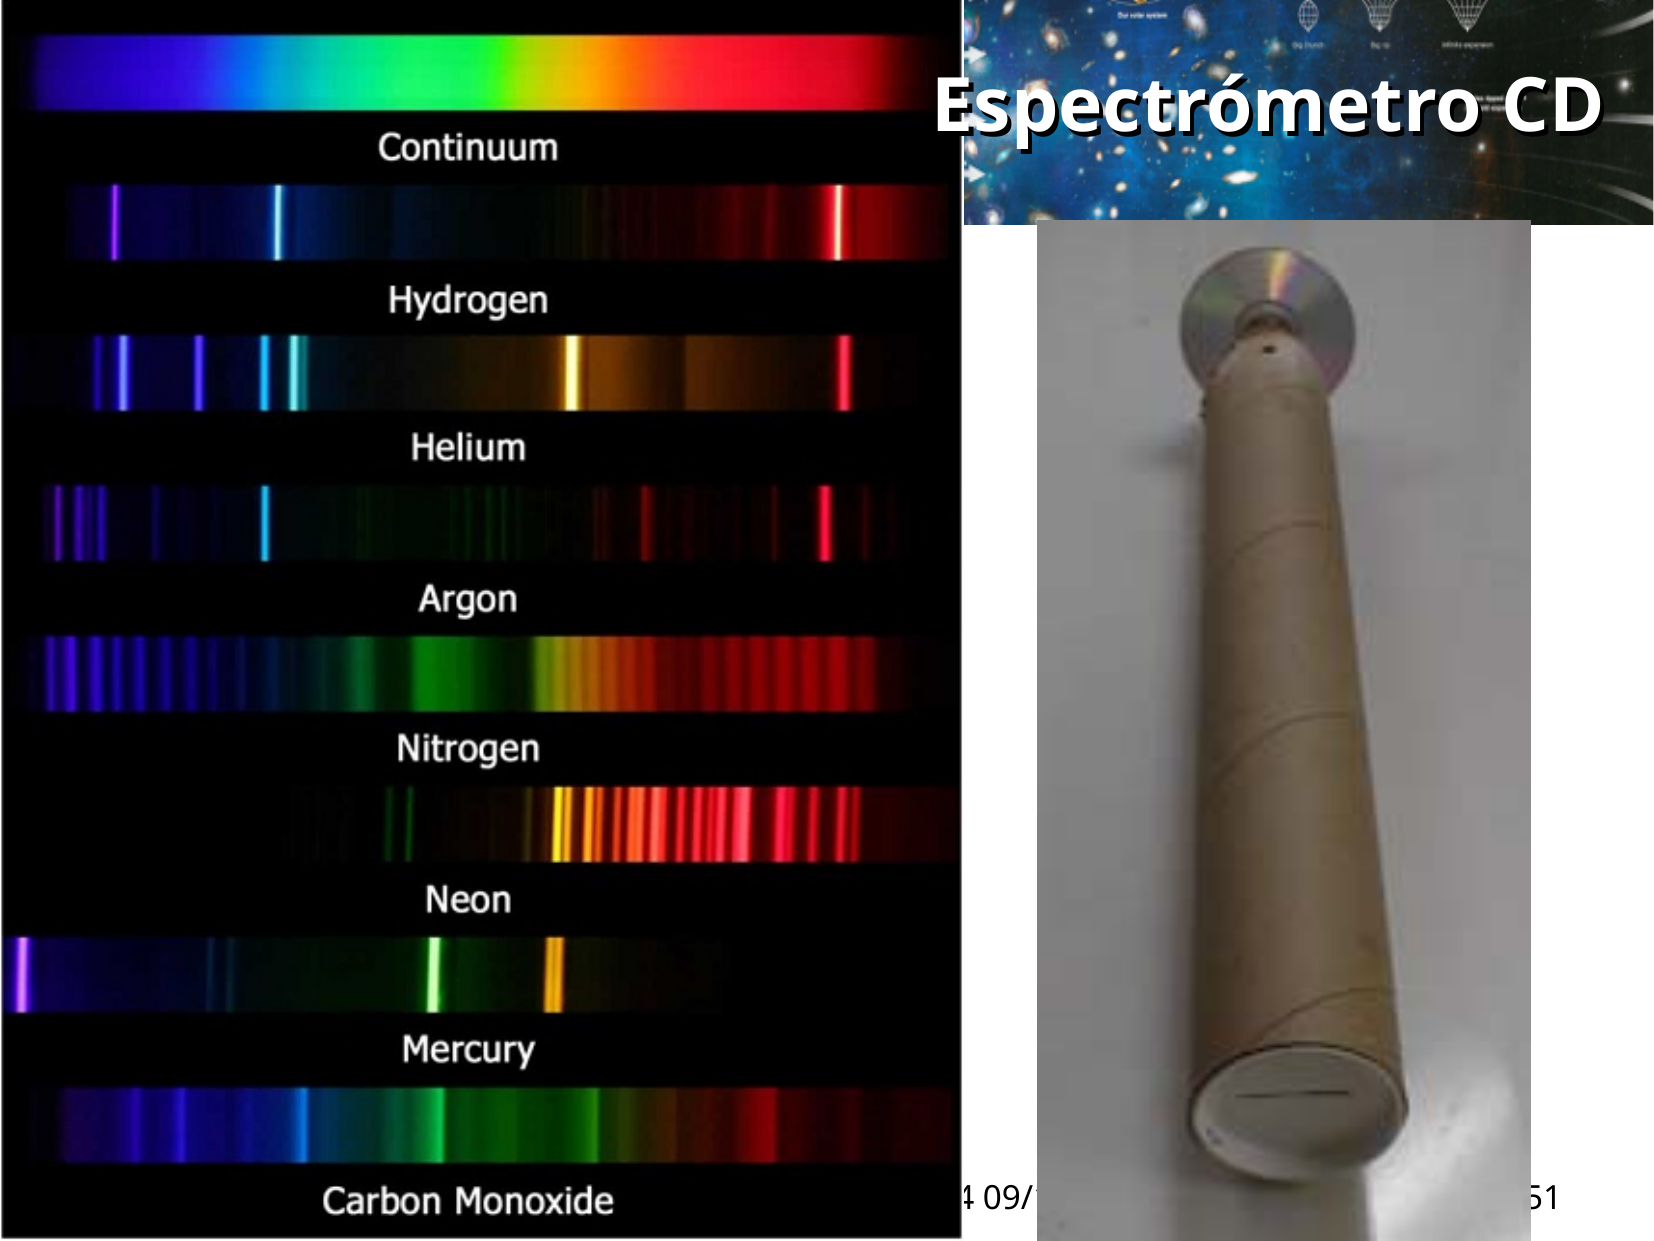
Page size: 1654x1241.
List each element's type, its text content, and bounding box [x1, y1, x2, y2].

picture [0, 0, 1654, 1241]
title Espectrómetro CD [45, 15, 1606, 191]
